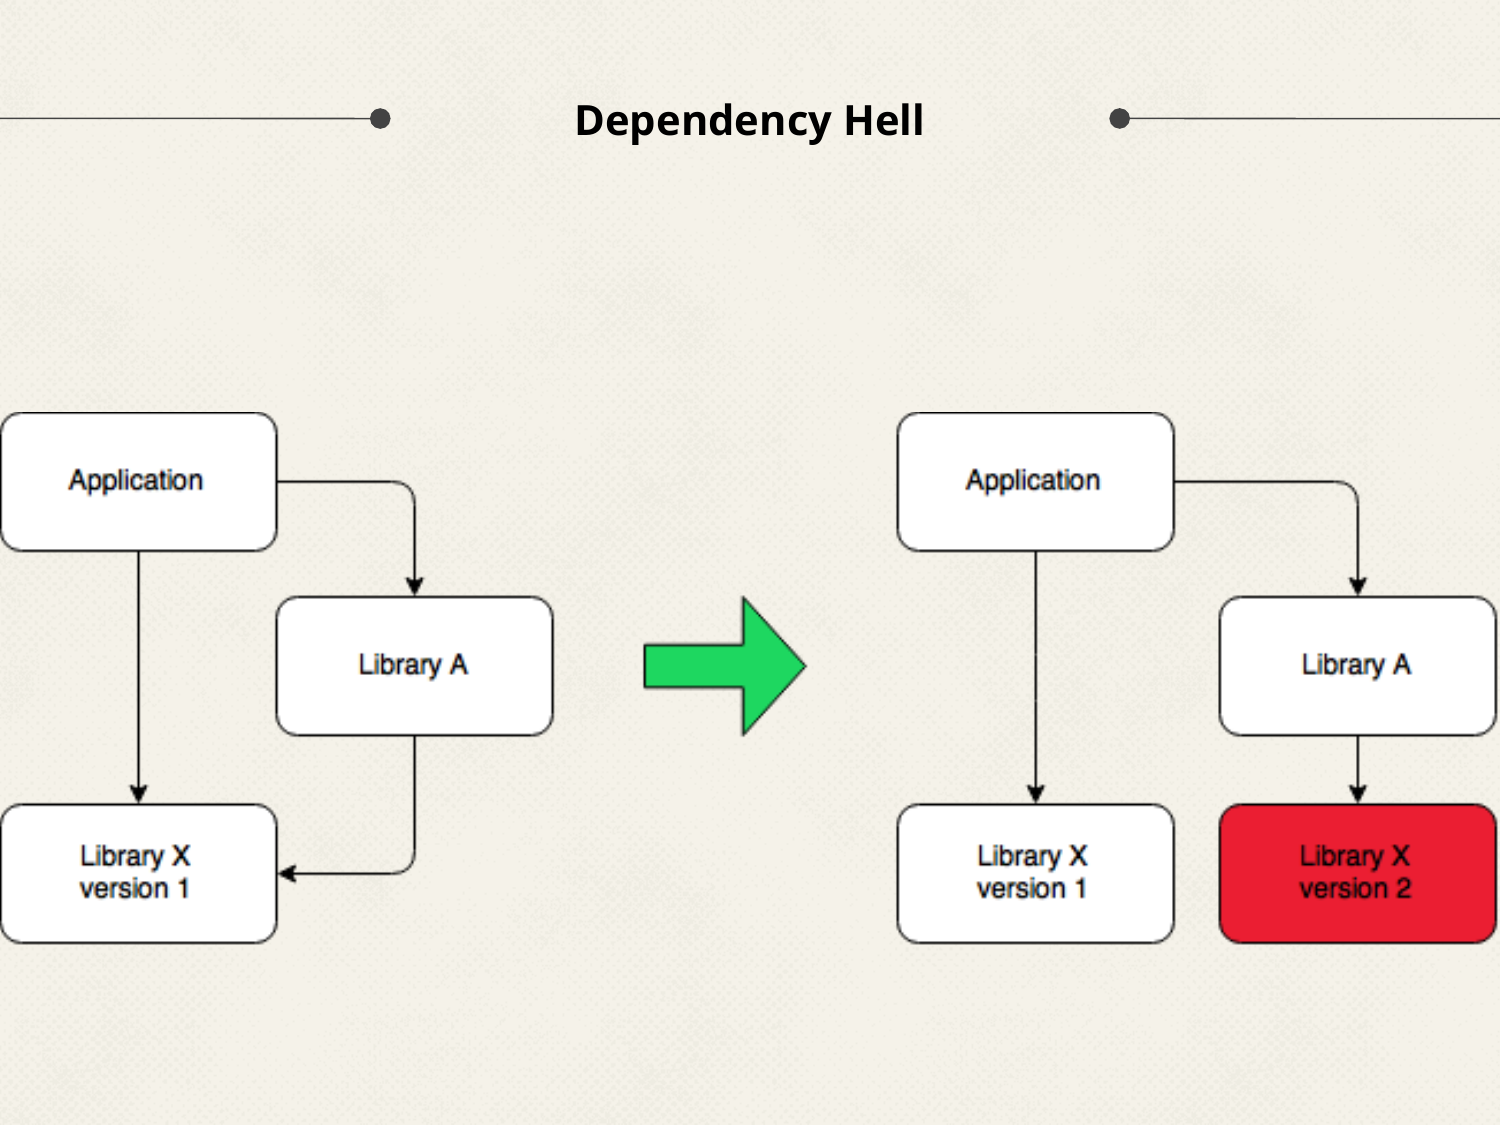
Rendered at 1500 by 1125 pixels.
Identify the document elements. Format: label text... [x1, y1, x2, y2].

picture [0, 0, 1500, 1125]
title Dependency Hell [430, 24, 1070, 213]
